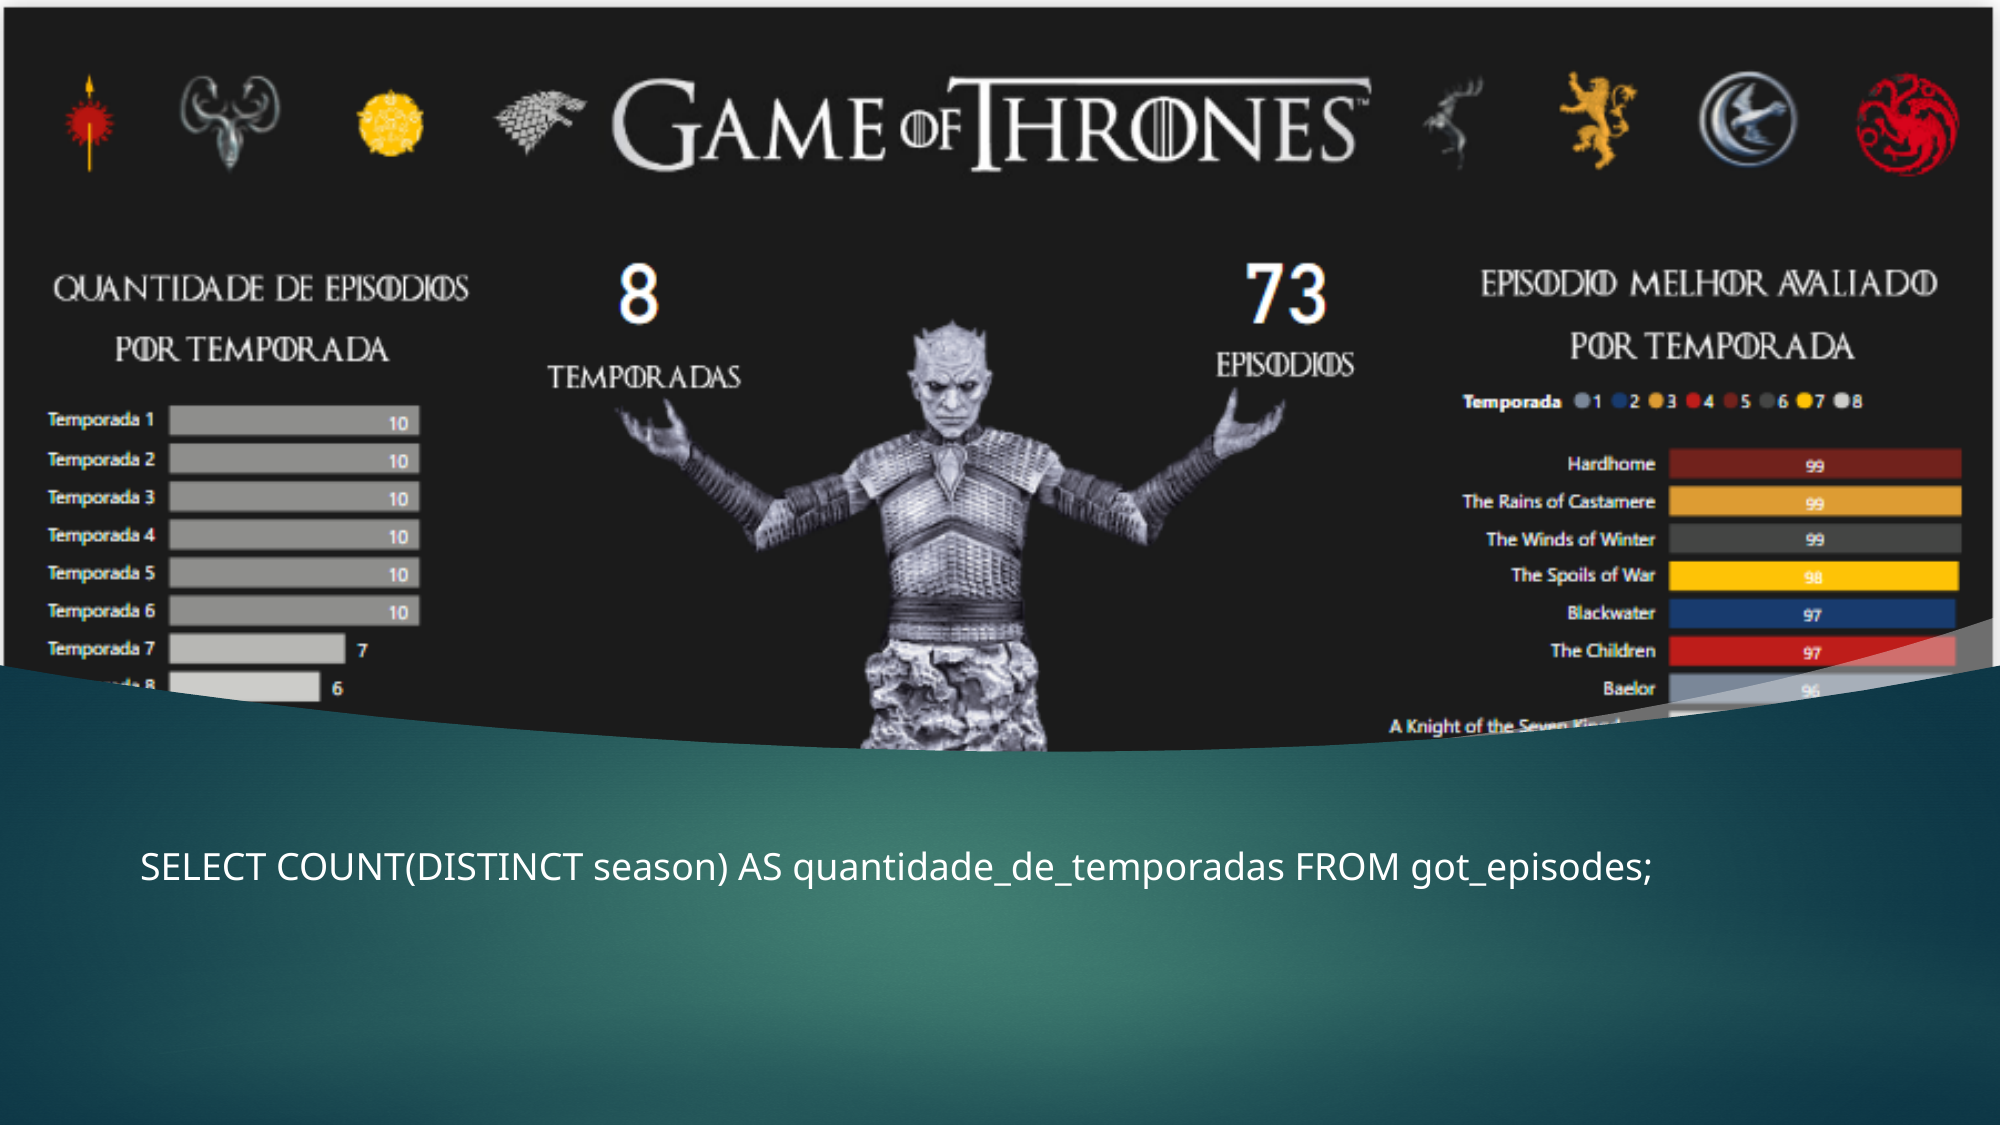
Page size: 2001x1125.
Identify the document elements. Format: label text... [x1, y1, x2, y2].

picture [0, 0, 2000, 751]
text_box SELECT COUNT(DISTINCT season) AS quantidade_de_temporadas FROM got_episodes; [125, 835, 1759, 896]
text_box [0, 615, 2000, 1125]
